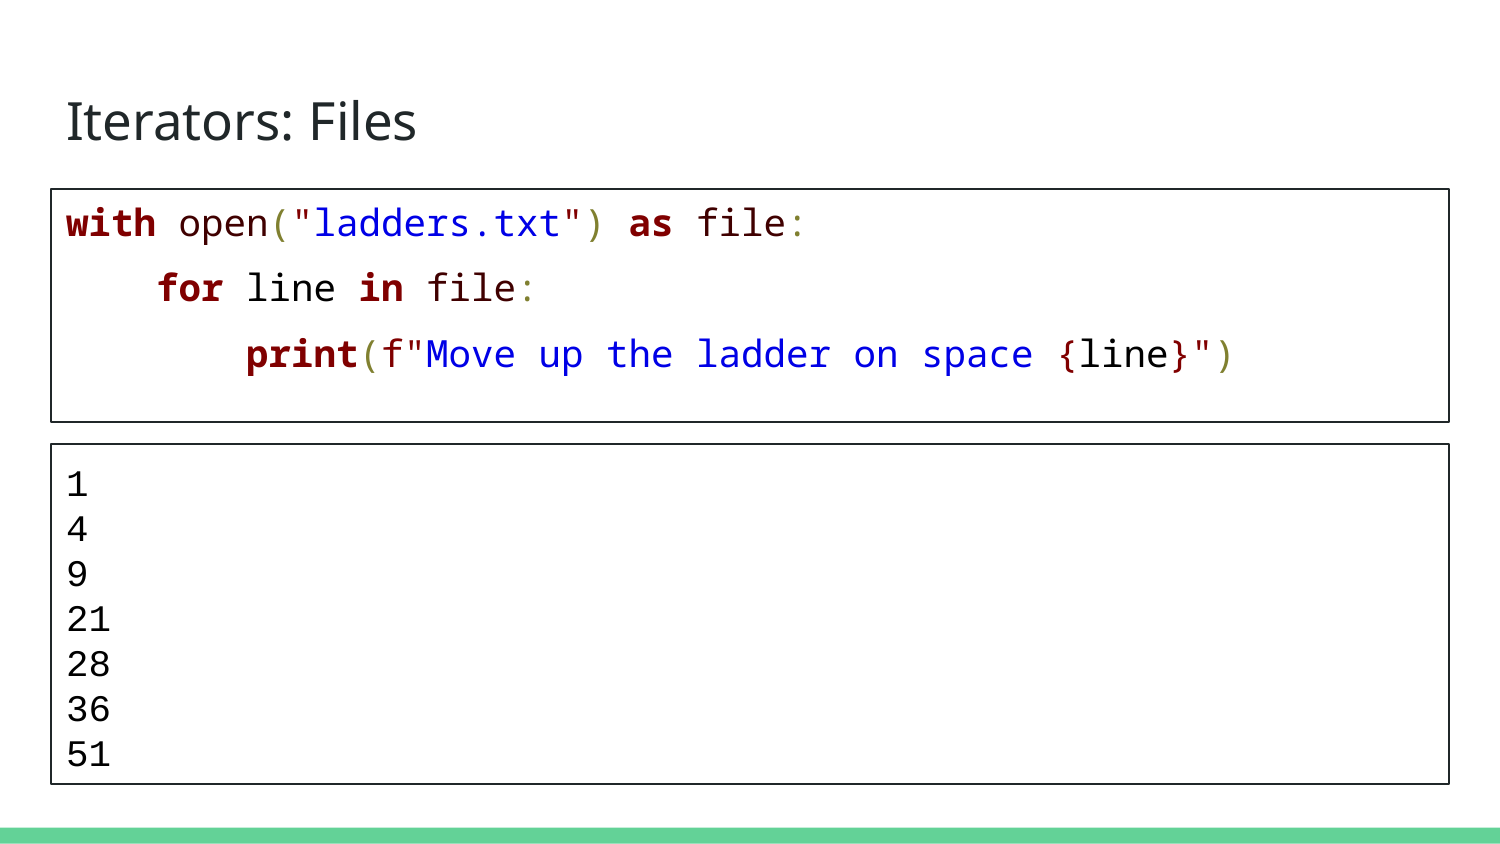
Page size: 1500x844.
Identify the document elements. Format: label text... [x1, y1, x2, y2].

text_box 1 4 9 21 28 36 51 [51, 443, 1449, 785]
list with open("ladders.txt") as file: for line in file: print(f"Move up the ladder on space {line}") [51, 189, 1449, 422]
title Iterators: Files [51, 72, 1449, 167]
